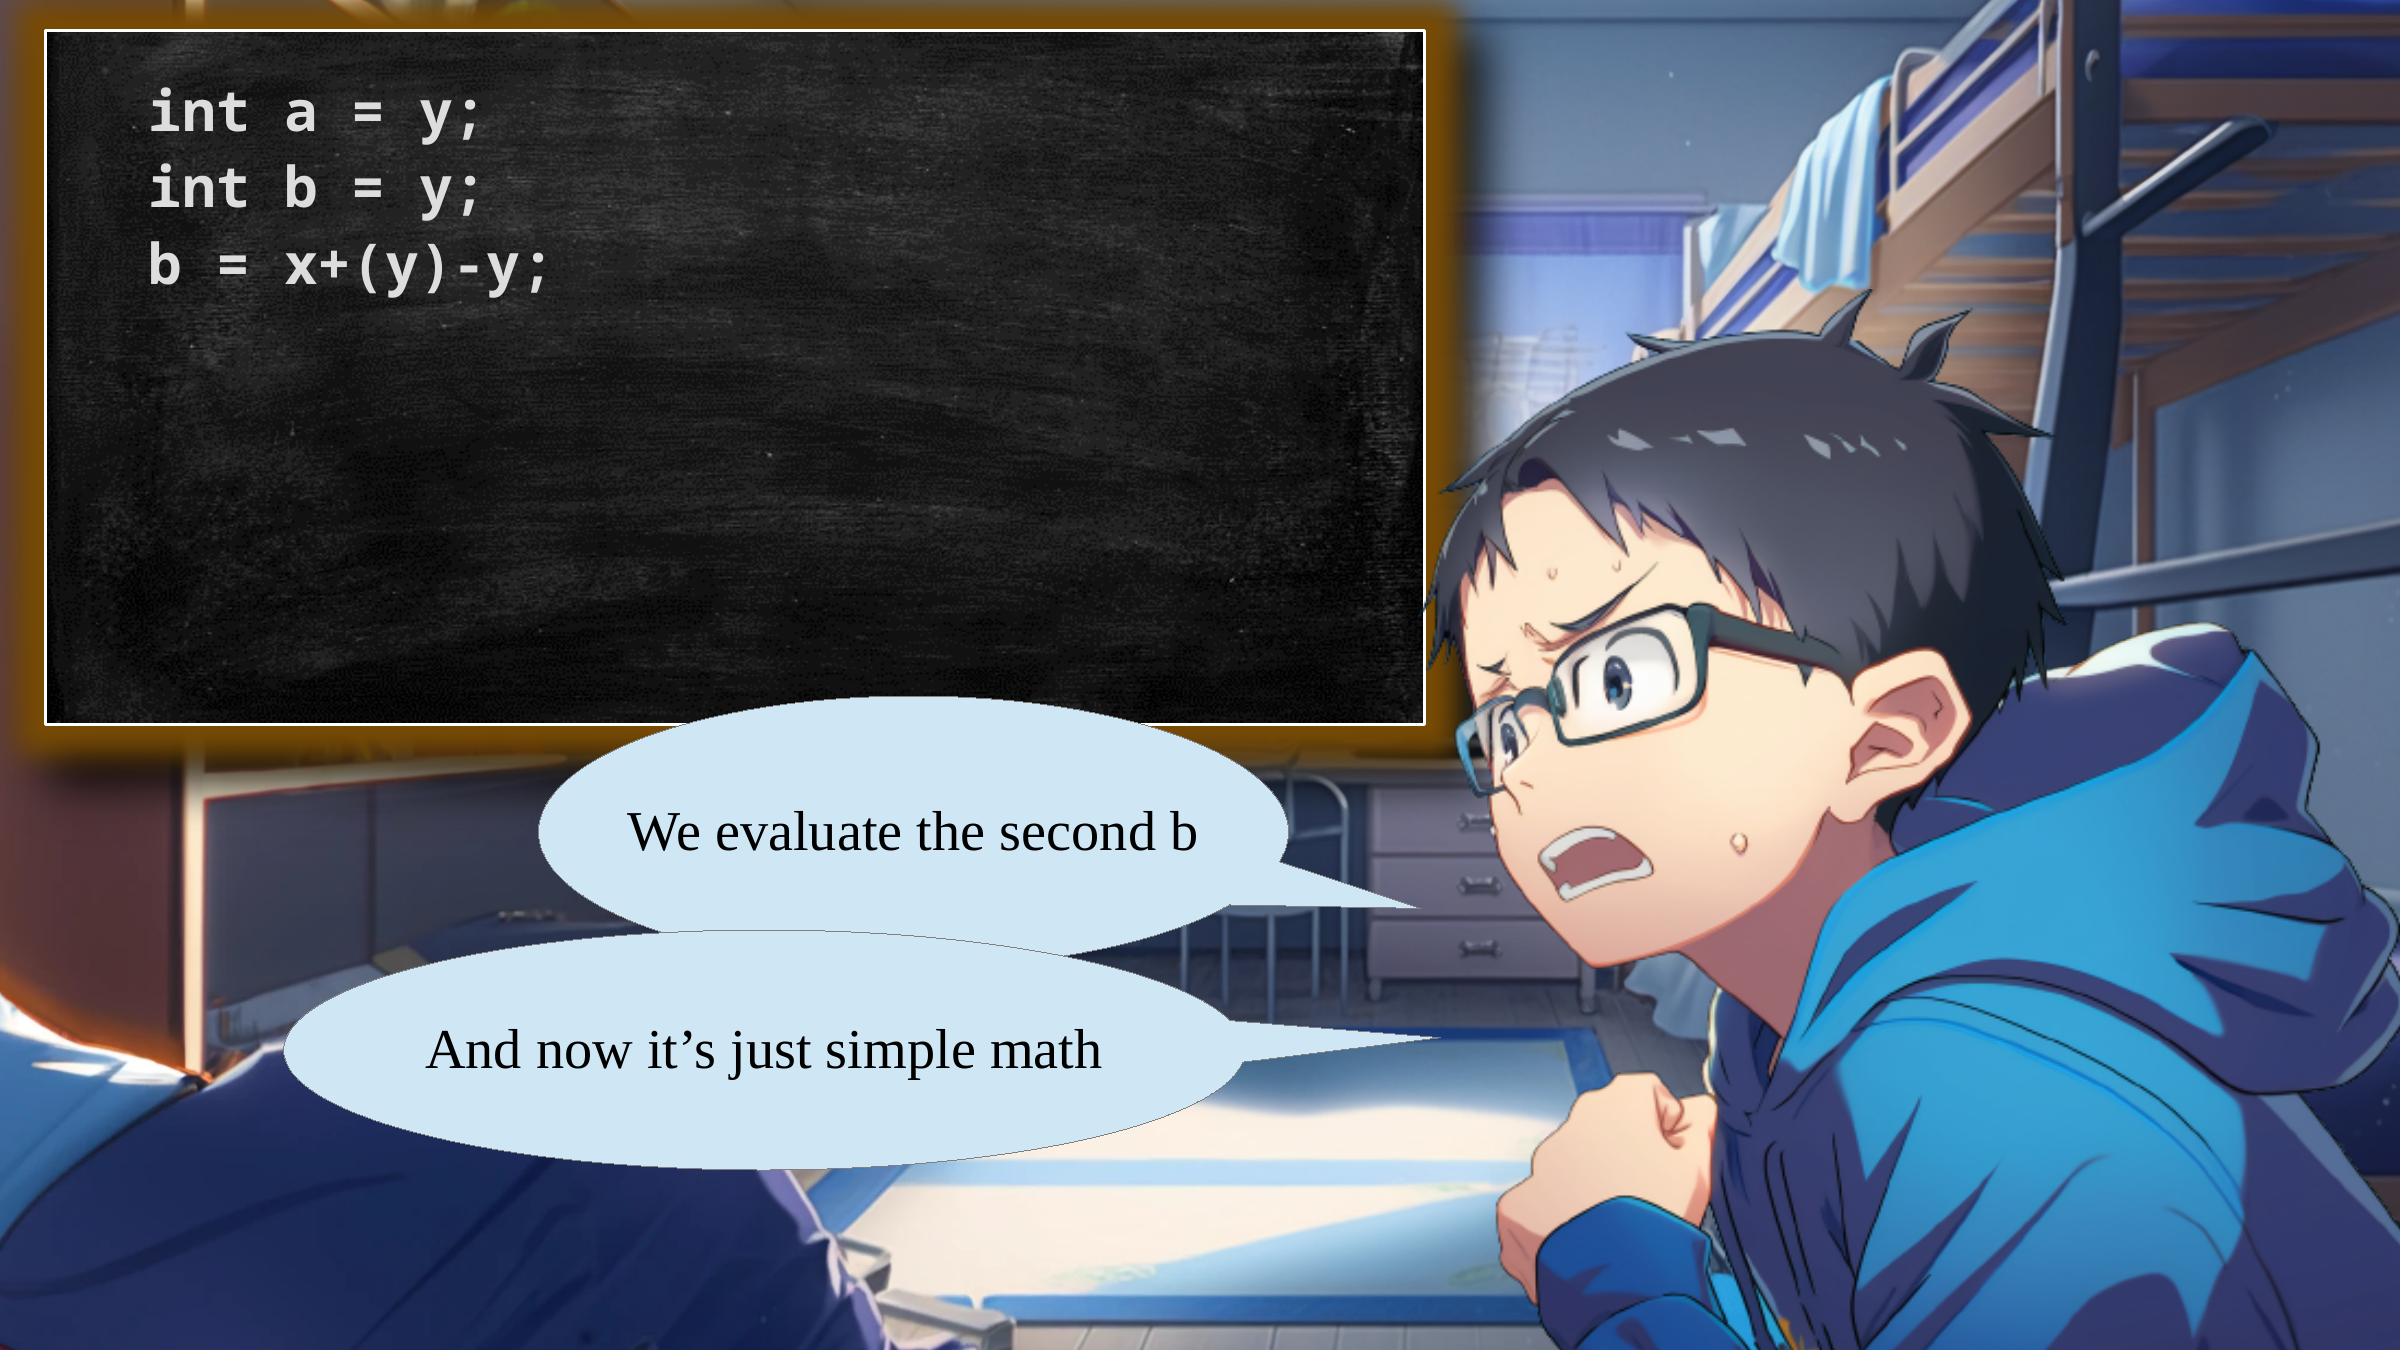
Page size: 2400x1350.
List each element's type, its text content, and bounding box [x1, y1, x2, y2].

text_box We evaluate the second b [538, 696, 1320, 956]
text_box And now it’s just simple math [283, 930, 1441, 1171]
text_box int a = y; int b = y; b = x+(y)-y; [66, 63, 1379, 653]
picture [0, 0, 2400, 1350]
